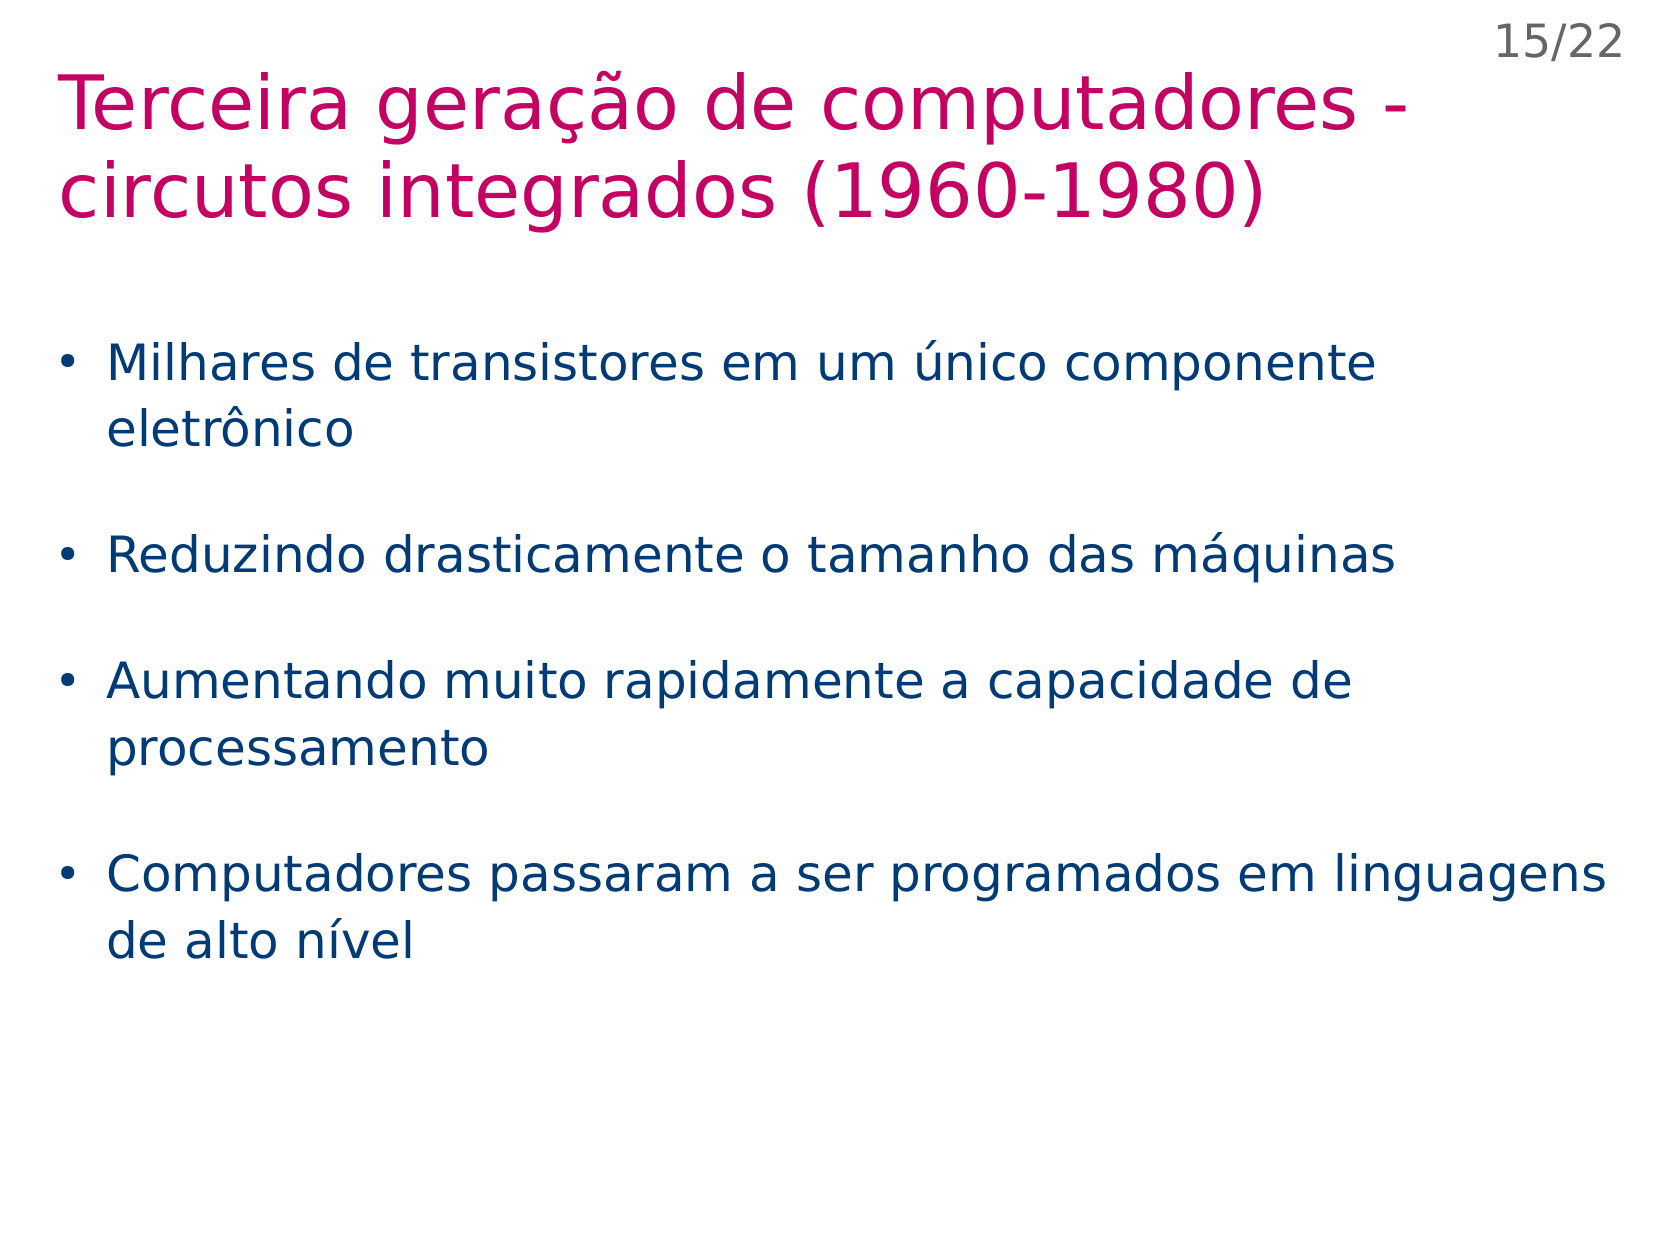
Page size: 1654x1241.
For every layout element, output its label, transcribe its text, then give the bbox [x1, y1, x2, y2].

title Terceira geração de computadores - circutos integrados (1960-1980) [59, 29, 1625, 266]
list Milhares de transistores em um único componente eletrônico Reduzindo drasticamente o tamanho das máquinas Aumentando muito rapidamente a capacidade de processamento Computadores passaram a ser programados em linguagens de alto nível [59, 324, 1625, 1211]
